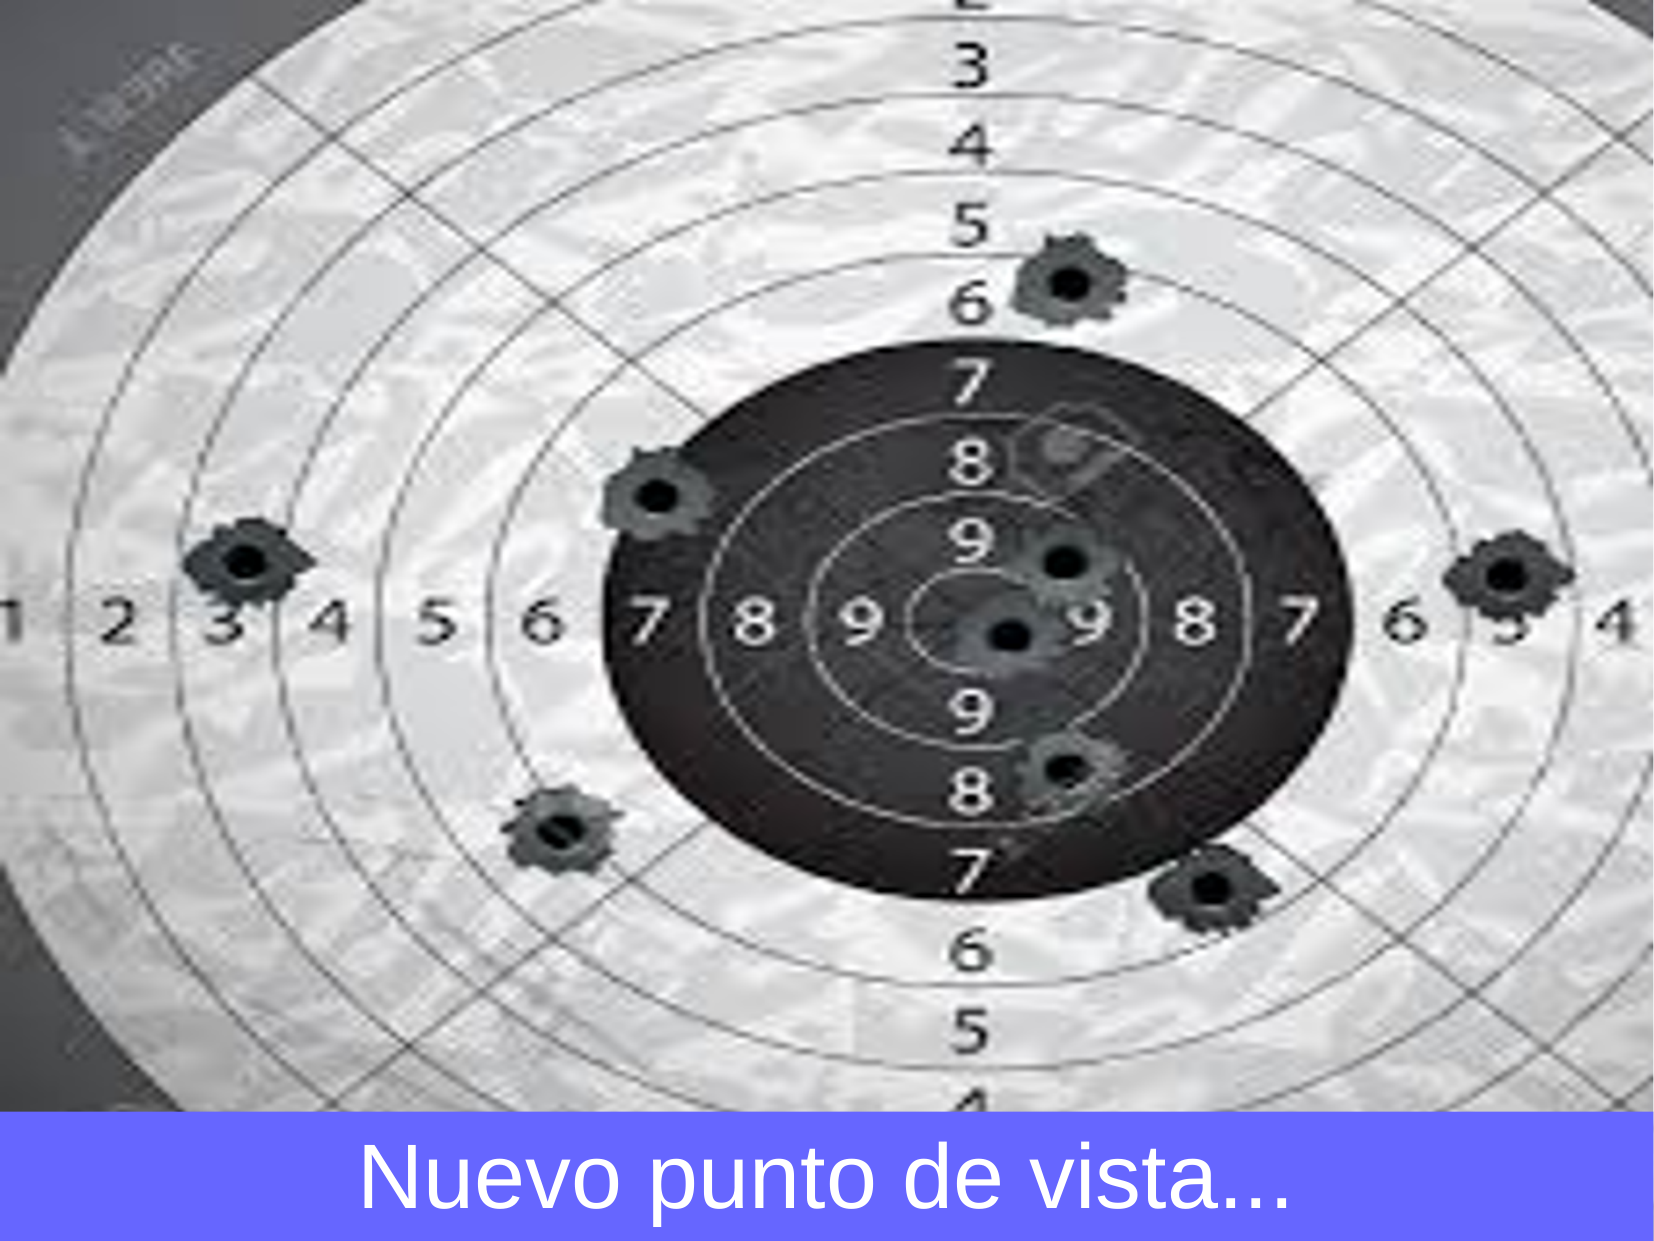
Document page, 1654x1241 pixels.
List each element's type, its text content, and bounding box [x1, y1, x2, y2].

title Nuevo punto de vista... [0, 1111, 1654, 1241]
picture [0, 0, 1654, 1111]
